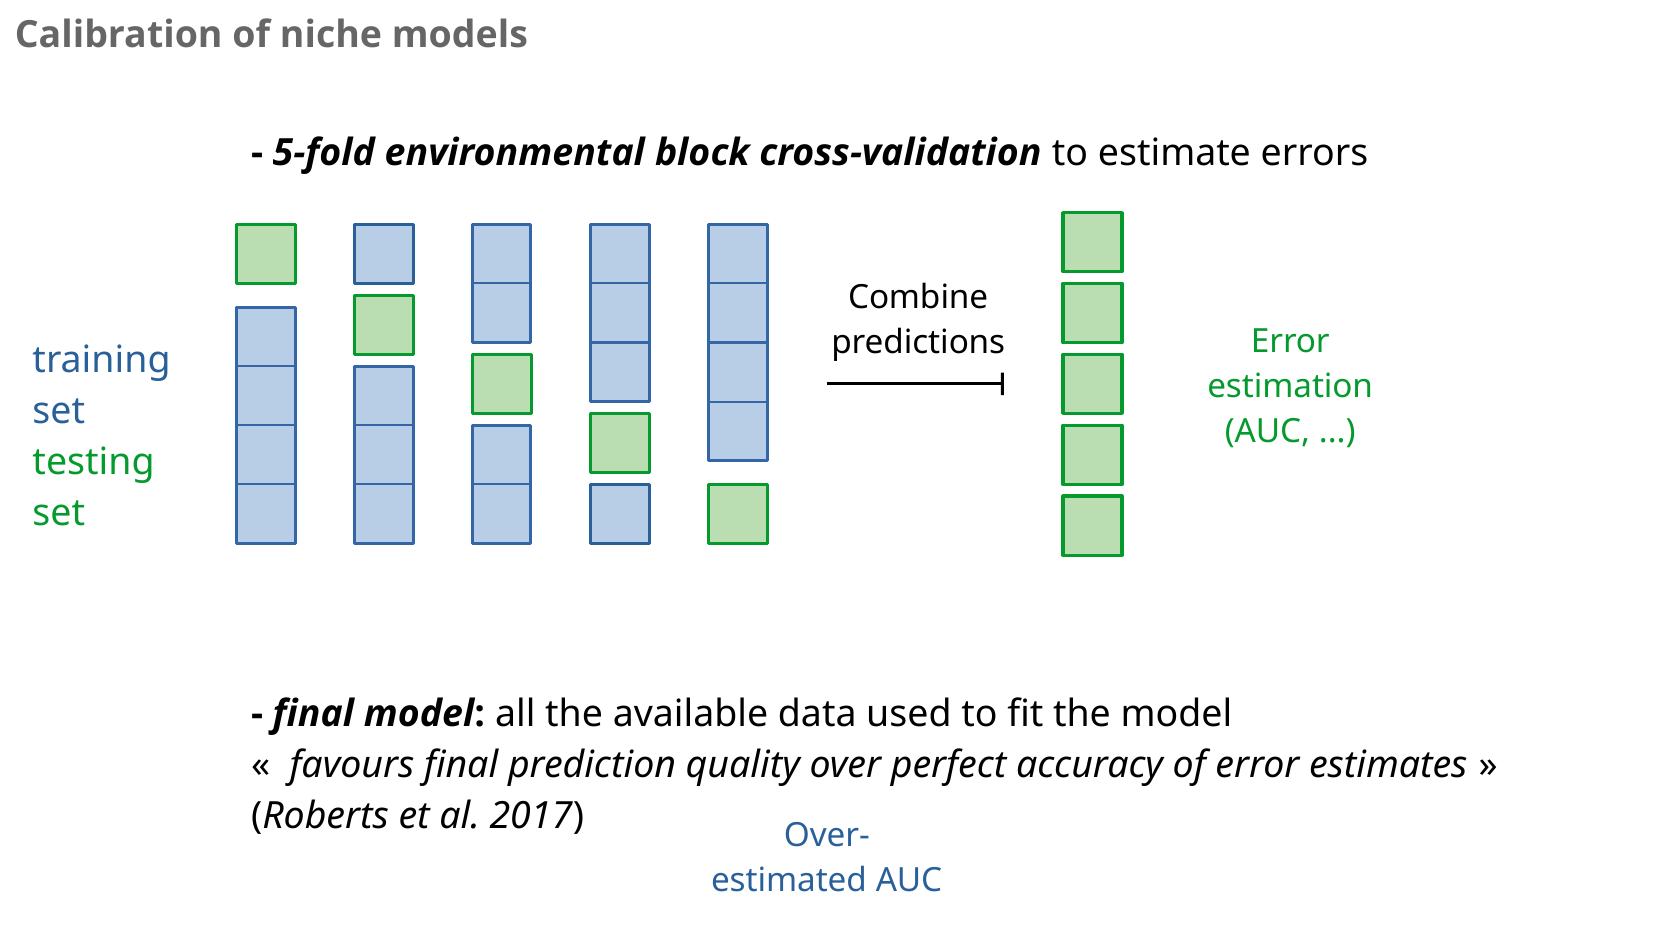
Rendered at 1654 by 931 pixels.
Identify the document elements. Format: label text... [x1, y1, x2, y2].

text_box [354, 224, 414, 284]
text_box [236, 307, 296, 366]
text_box [590, 224, 650, 402]
text_box Over-estimated AUC [693, 797, 960, 915]
text_box [236, 224, 296, 284]
text_box [1062, 212, 1123, 272]
text_box [1062, 496, 1123, 556]
text_box [1062, 283, 1123, 343]
text_box [472, 224, 531, 282]
text_box [472, 425, 531, 483]
text_box [472, 354, 532, 414]
text_box [354, 295, 414, 355]
text_box [236, 367, 296, 425]
text_box [236, 426, 296, 484]
text_box [472, 284, 531, 343]
text_box [472, 485, 531, 544]
text_box [590, 413, 650, 473]
text_box [236, 485, 296, 544]
text_box [708, 484, 768, 544]
text_box [1062, 425, 1123, 485]
text_box Calibration of niche models [0, 0, 1654, 118]
text_box [354, 426, 414, 484]
text_box Error estimation (AUC, ...) [1157, 326, 1424, 443]
text_box [354, 485, 414, 544]
text_box Combine predictions [785, 265, 1052, 383]
text_box - 5-fold environmental block cross-validation to estimate errors - final model: all the available data used to fit the model « favours final prediction quality over perfect accuracy of error estimates » (Roberts et al. 2017) [236, 118, 1654, 827]
text_box [590, 484, 650, 544]
text_box [354, 366, 414, 425]
text_box [708, 224, 768, 461]
text_box [1062, 354, 1123, 414]
text_box training set testing set [17, 324, 225, 442]
